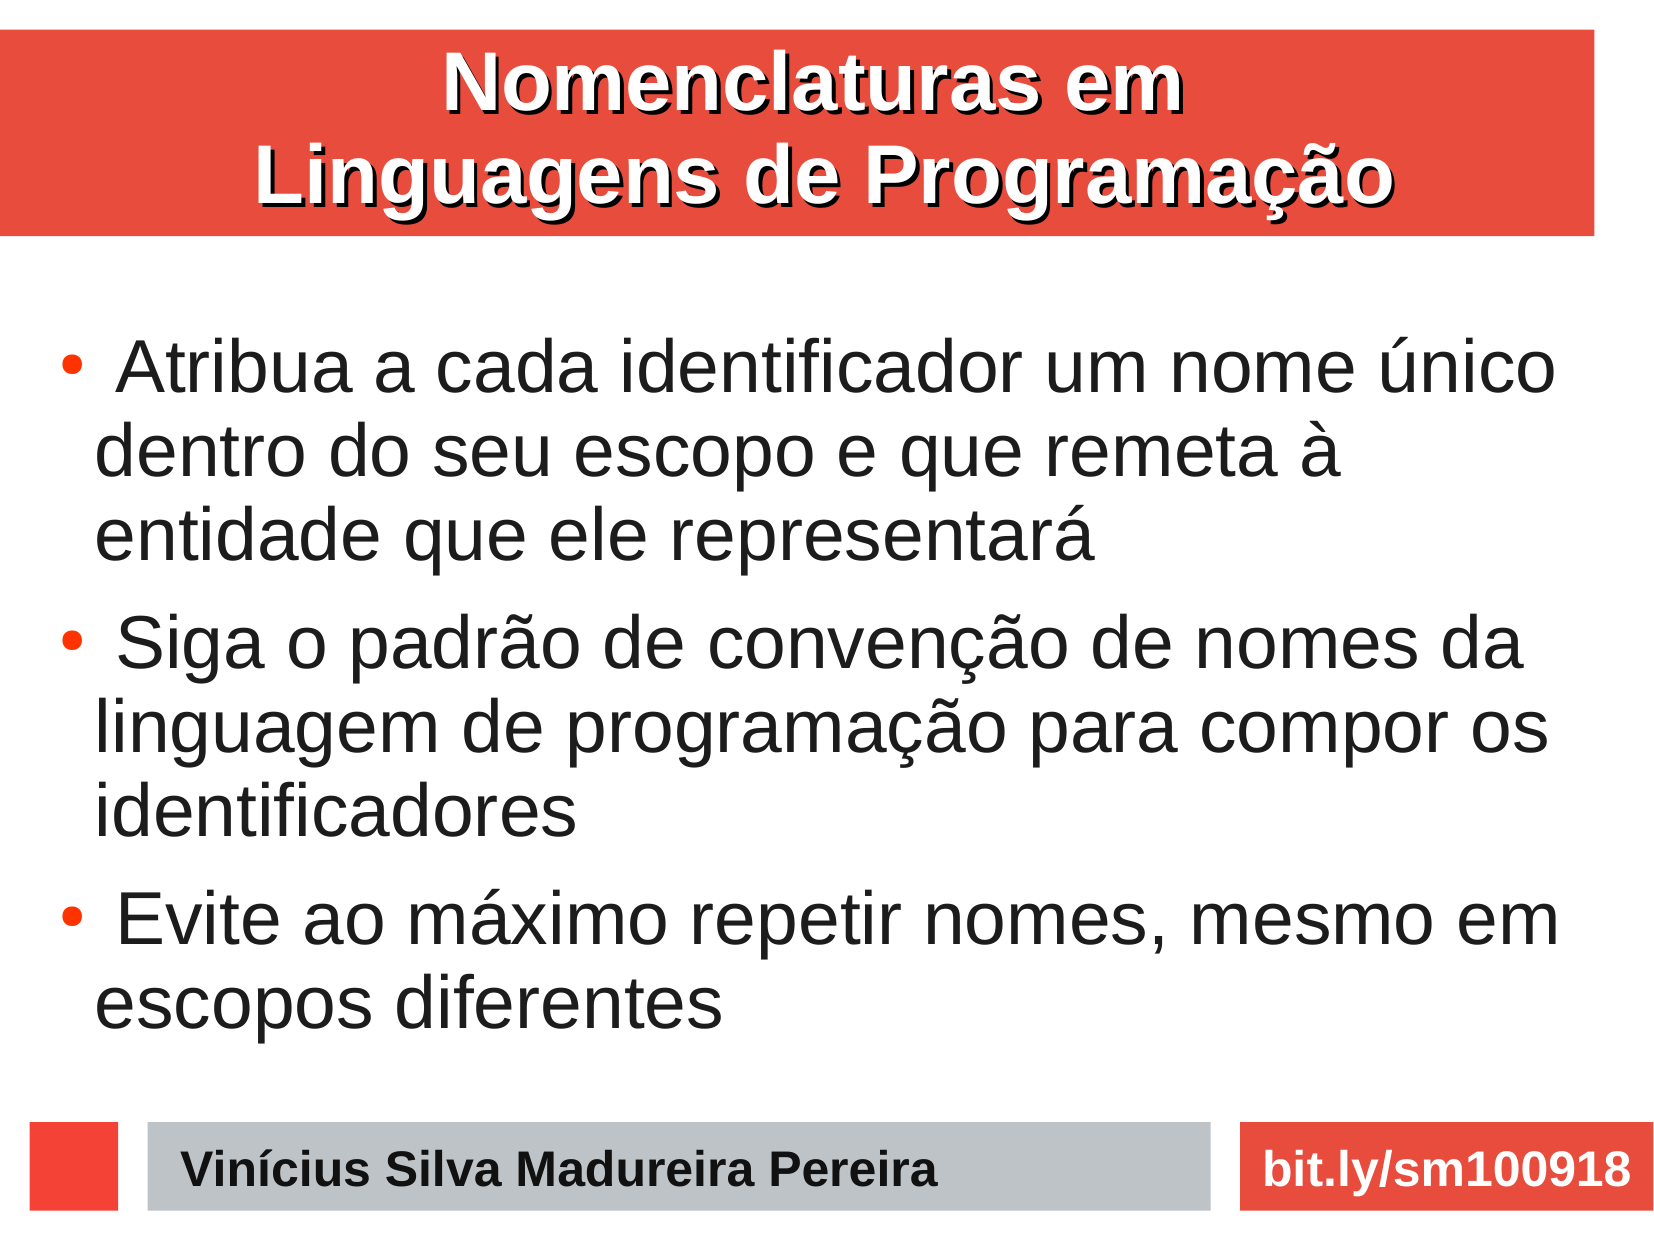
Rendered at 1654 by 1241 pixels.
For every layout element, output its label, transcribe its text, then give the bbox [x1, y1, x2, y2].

title Nomenclaturas em Linguagens de Programação [253, 35, 1400, 207]
text_box Vinícius Silva Madureira Pereira [165, 1133, 1170, 1205]
list Atribua a cada identificador um nome único dentro do seu escopo e que remeta à entidade que ele representará Siga o padrão de convenção de nomes da linguagem de programação para compor os identificadores Evite ao máximo repetir nomes, mesmo em escopos diferentes [59, 324, 1565, 1093]
text_box bit.ly/sm100918 [1228, 1133, 1654, 1205]
